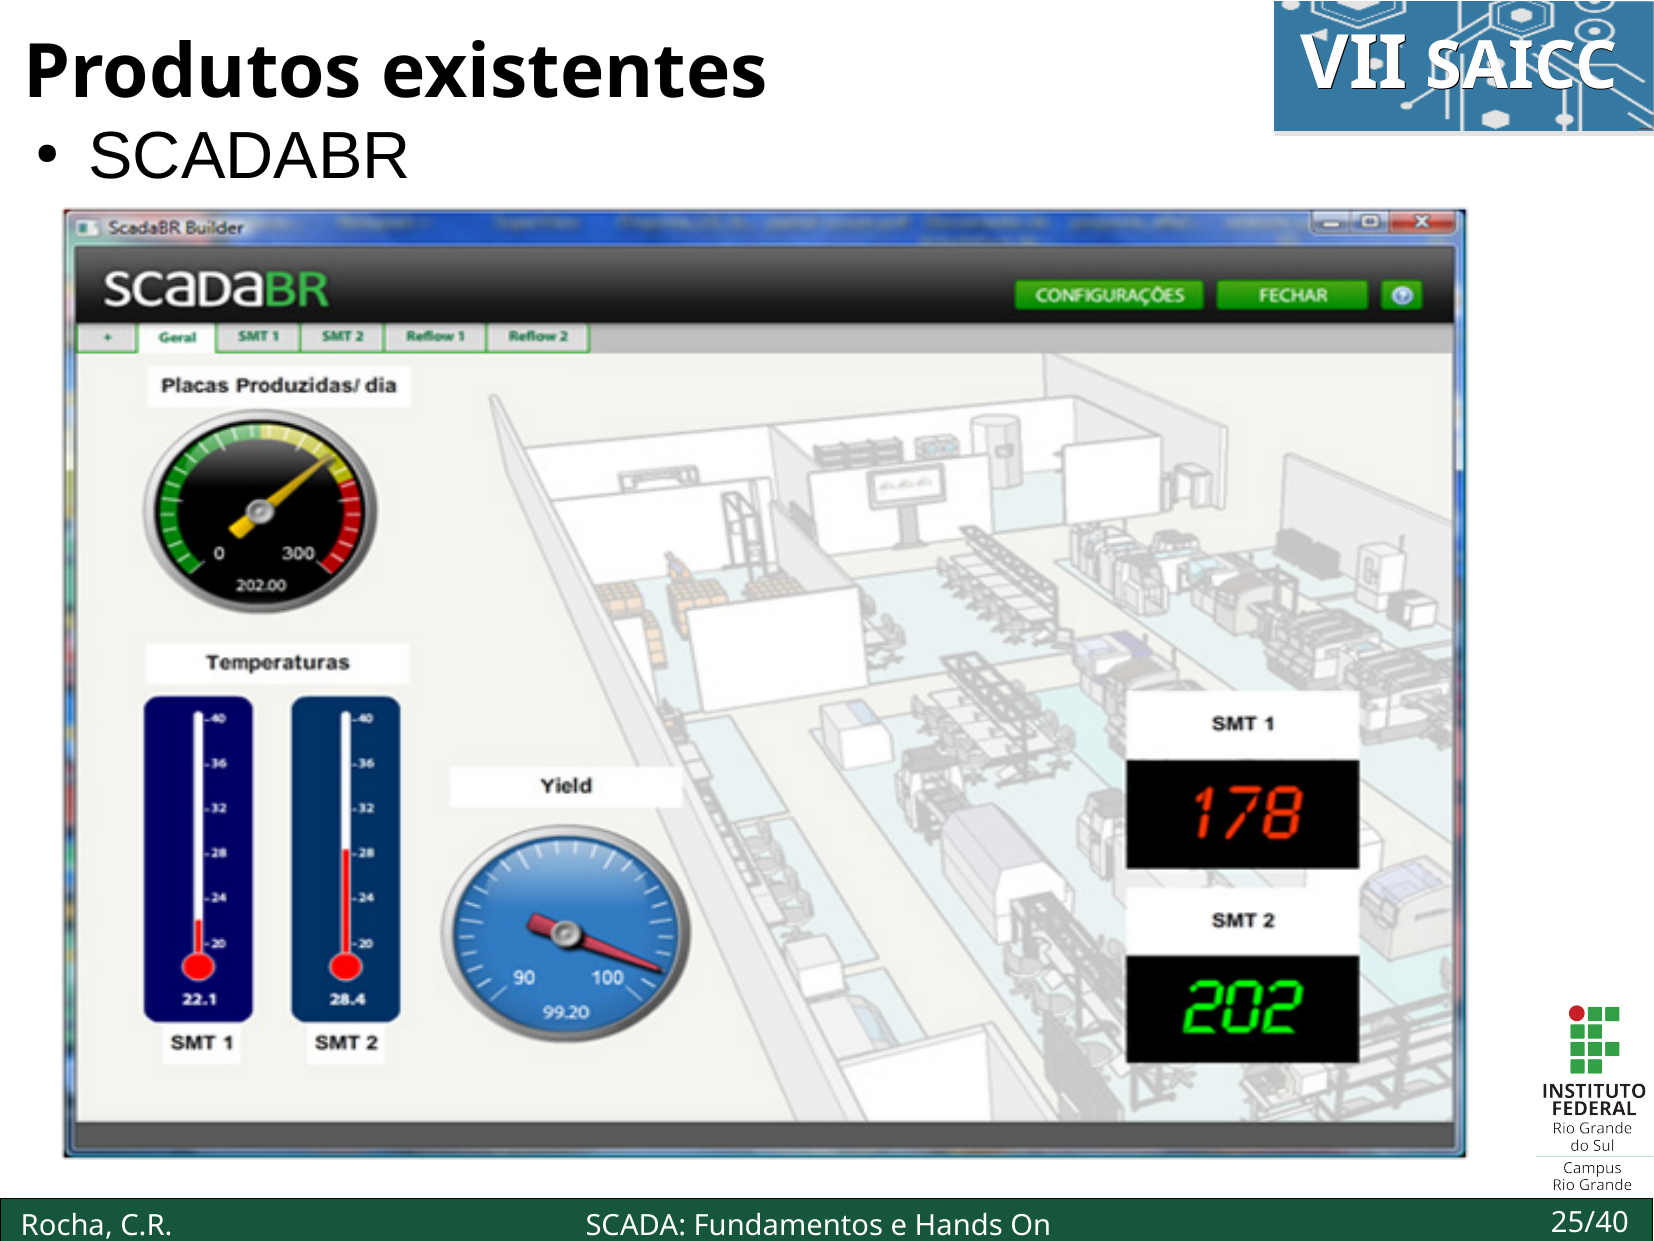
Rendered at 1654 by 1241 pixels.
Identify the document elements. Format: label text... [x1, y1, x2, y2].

list SCADABR [17, 118, 1625, 1152]
title Produtos existentes [23, 23, 1247, 113]
picture [1274, 1, 1654, 131]
picture [60, 206, 1471, 1163]
picture [1535, 1003, 1654, 1194]
